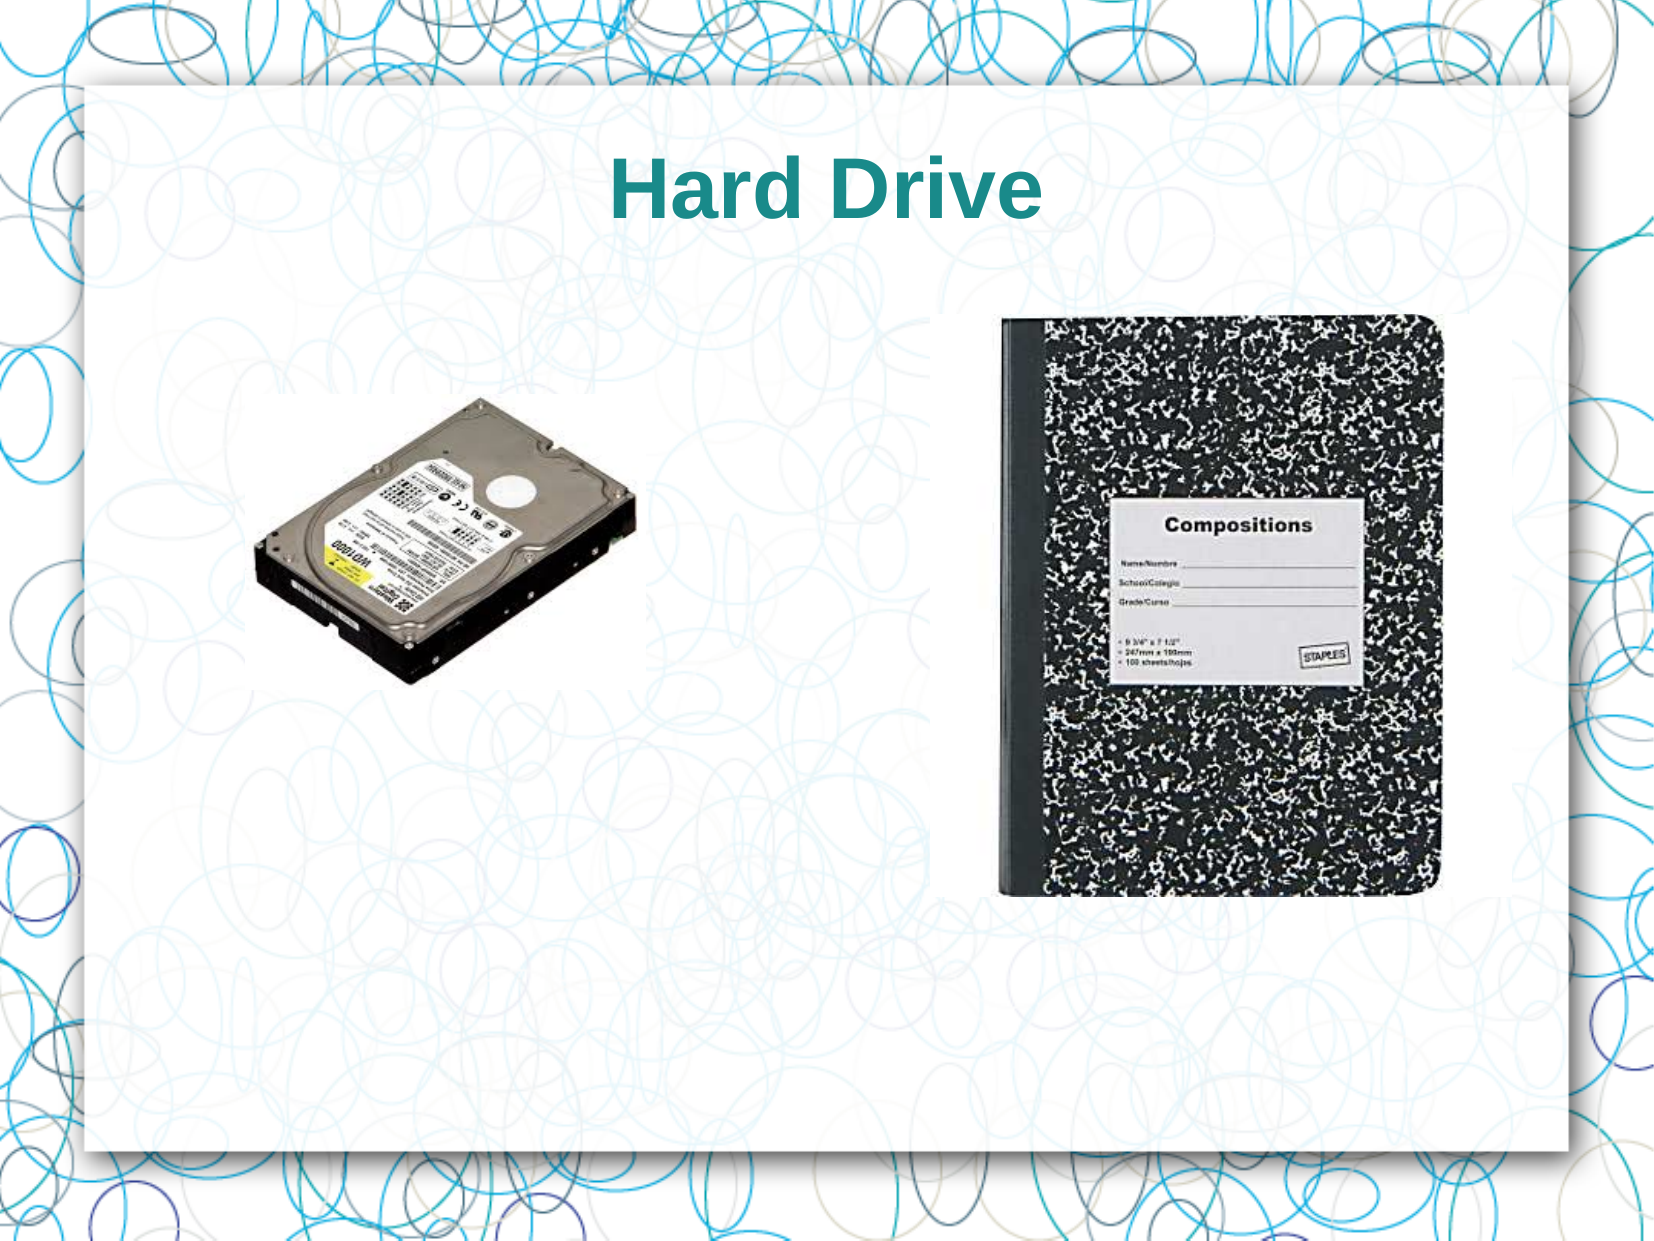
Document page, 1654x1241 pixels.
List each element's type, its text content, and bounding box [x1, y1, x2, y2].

title Hard Drive [82, 84, 1571, 292]
picture [0, 0, 1654, 1241]
